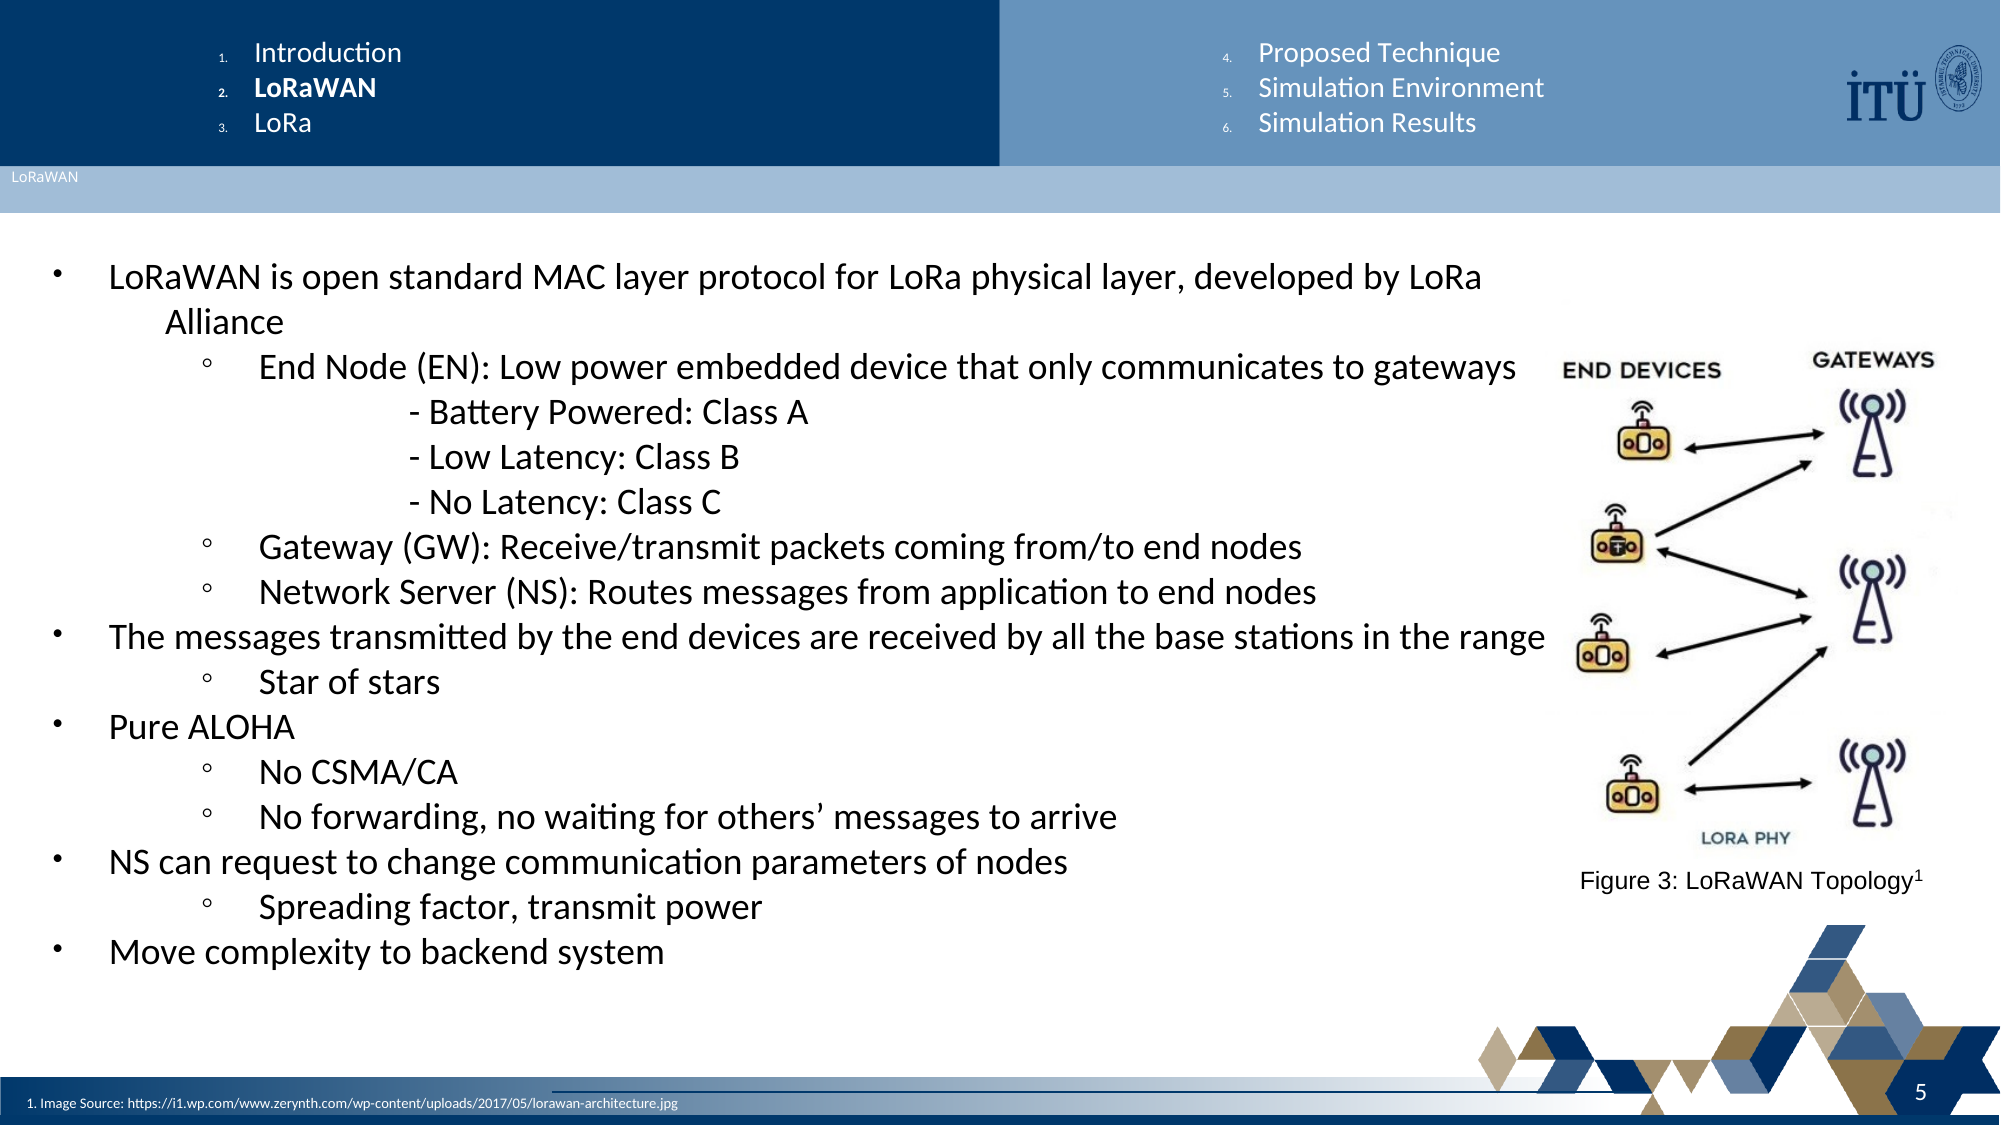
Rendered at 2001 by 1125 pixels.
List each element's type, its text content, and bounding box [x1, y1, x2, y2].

text_box Figure 3: LoRaWAN Topology1 [1545, 849, 1958, 933]
text_box Introduction LoRaWAN LoRa [11, 25, 901, 133]
list LoRaWAN [11, 162, 1992, 212]
picture [1545, 295, 1958, 849]
list 1. Image Source: https://i1.wp.com/www.zerynth.com/wp-content/uploads/2017/05/lorawan-architecture.jpg [11, 1088, 892, 1125]
text_box Proposed Technique Simulation Environment Simulation Results [1015, 25, 1842, 133]
slide_number 5 [1880, 1059, 1962, 1122]
text_box LoRaWAN is open standard MAC layer protocol for LoRa physical layer, developed by LoRa Alliance End Node (EN): Low power embedded device that only communicates to gateways - Battery Powered: Class A - Low Latency: Class B - No Latency: Class C Gateway (GW): Receive/transmit packets coming from/to end nodes Network Server (NS): Routes messages from application to end nodes The messages transmitted by the end devices are received by all the base stations in the range Star of stars Pure ALOHA No CSMA/CA No forwarding, no waiting for others’ messages to arrive NS can request to change communication parameters of nodes Spreading factor, transmit power Move complexity to backend system [0, 244, 1626, 1060]
